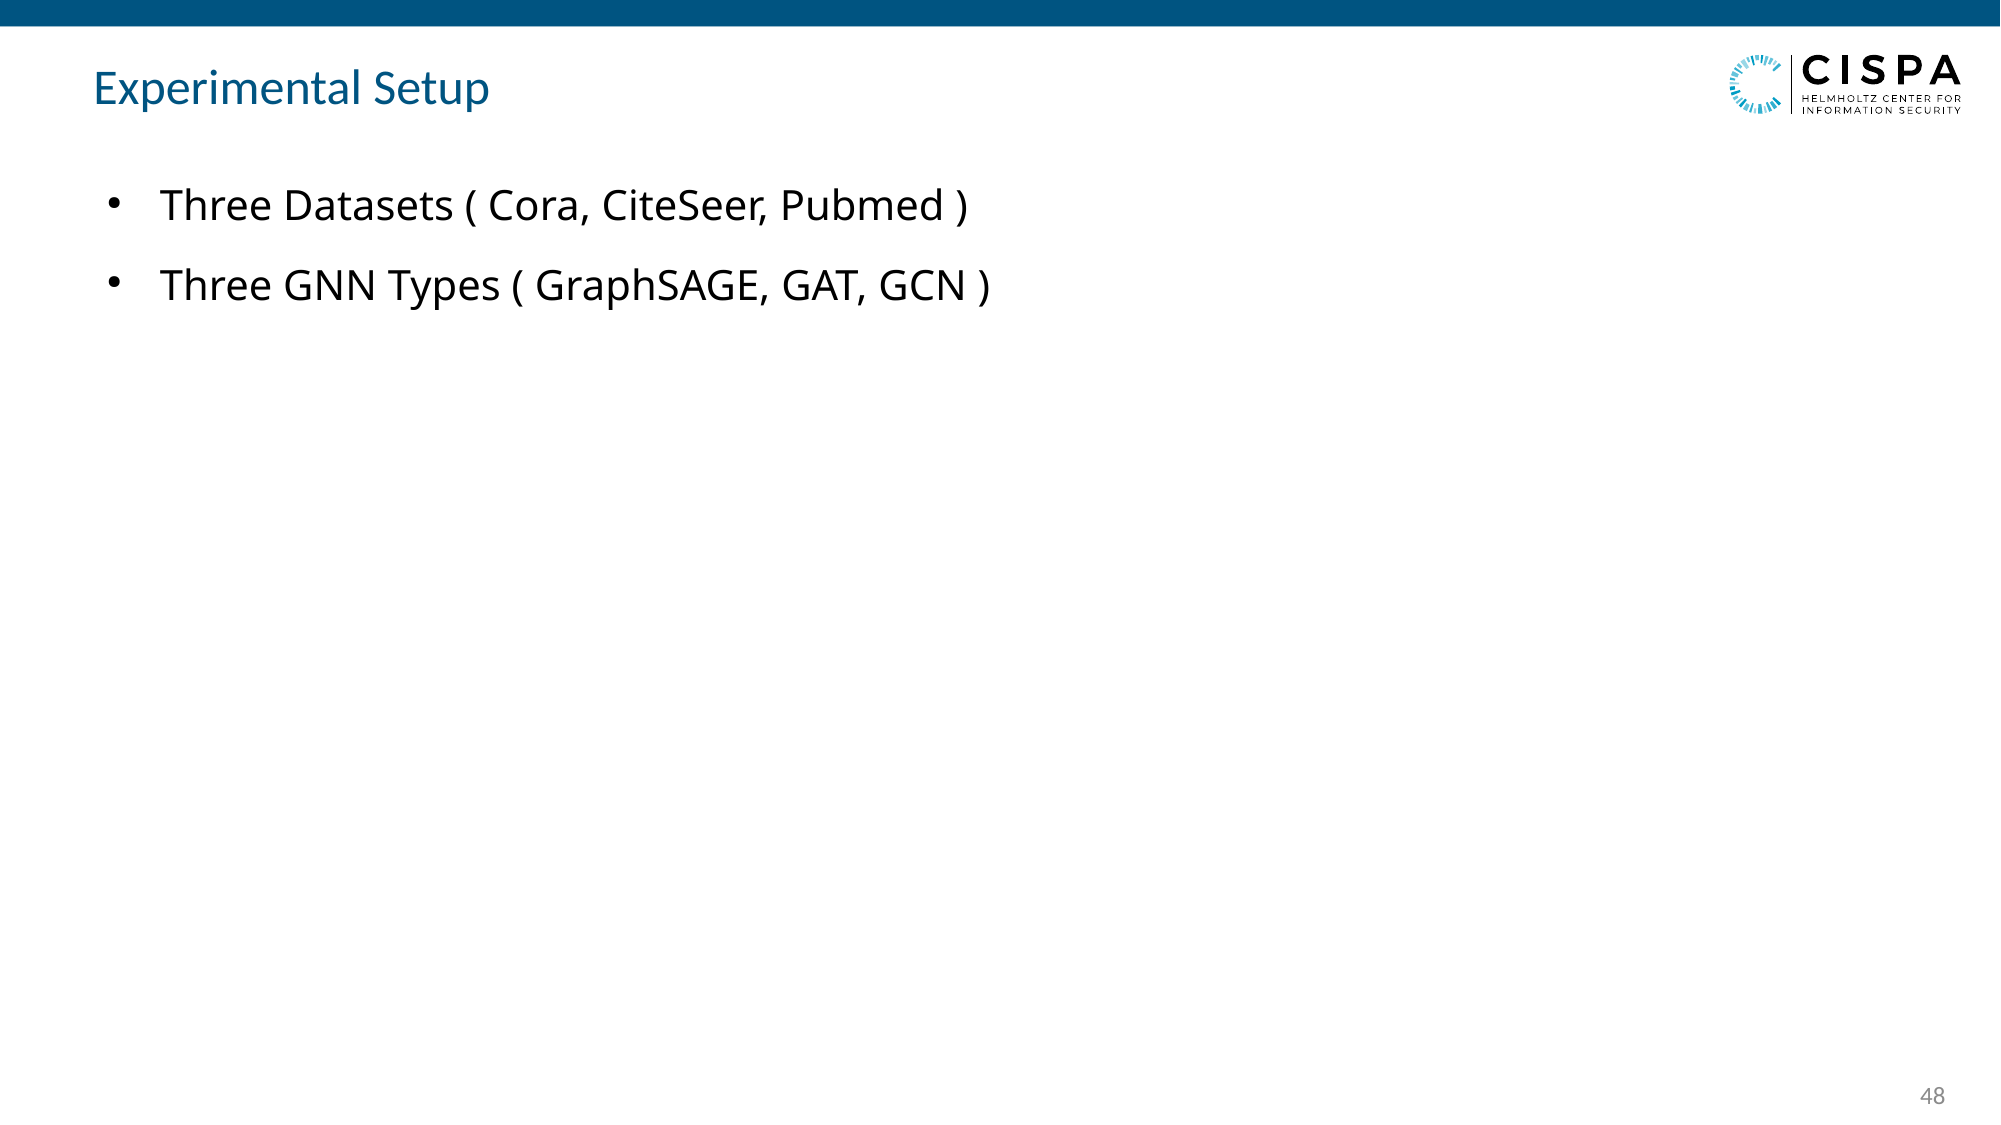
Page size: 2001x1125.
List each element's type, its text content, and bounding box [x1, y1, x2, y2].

slide_number <number> [1870, 1065, 1961, 1125]
list Three Datasets ( Cora, CiteSeer, Pubmed ) Three GNN Types ( GraphSAGE, GAT, GCN ) [78, 173, 1922, 1027]
title Experimental Setup [78, 38, 1699, 131]
